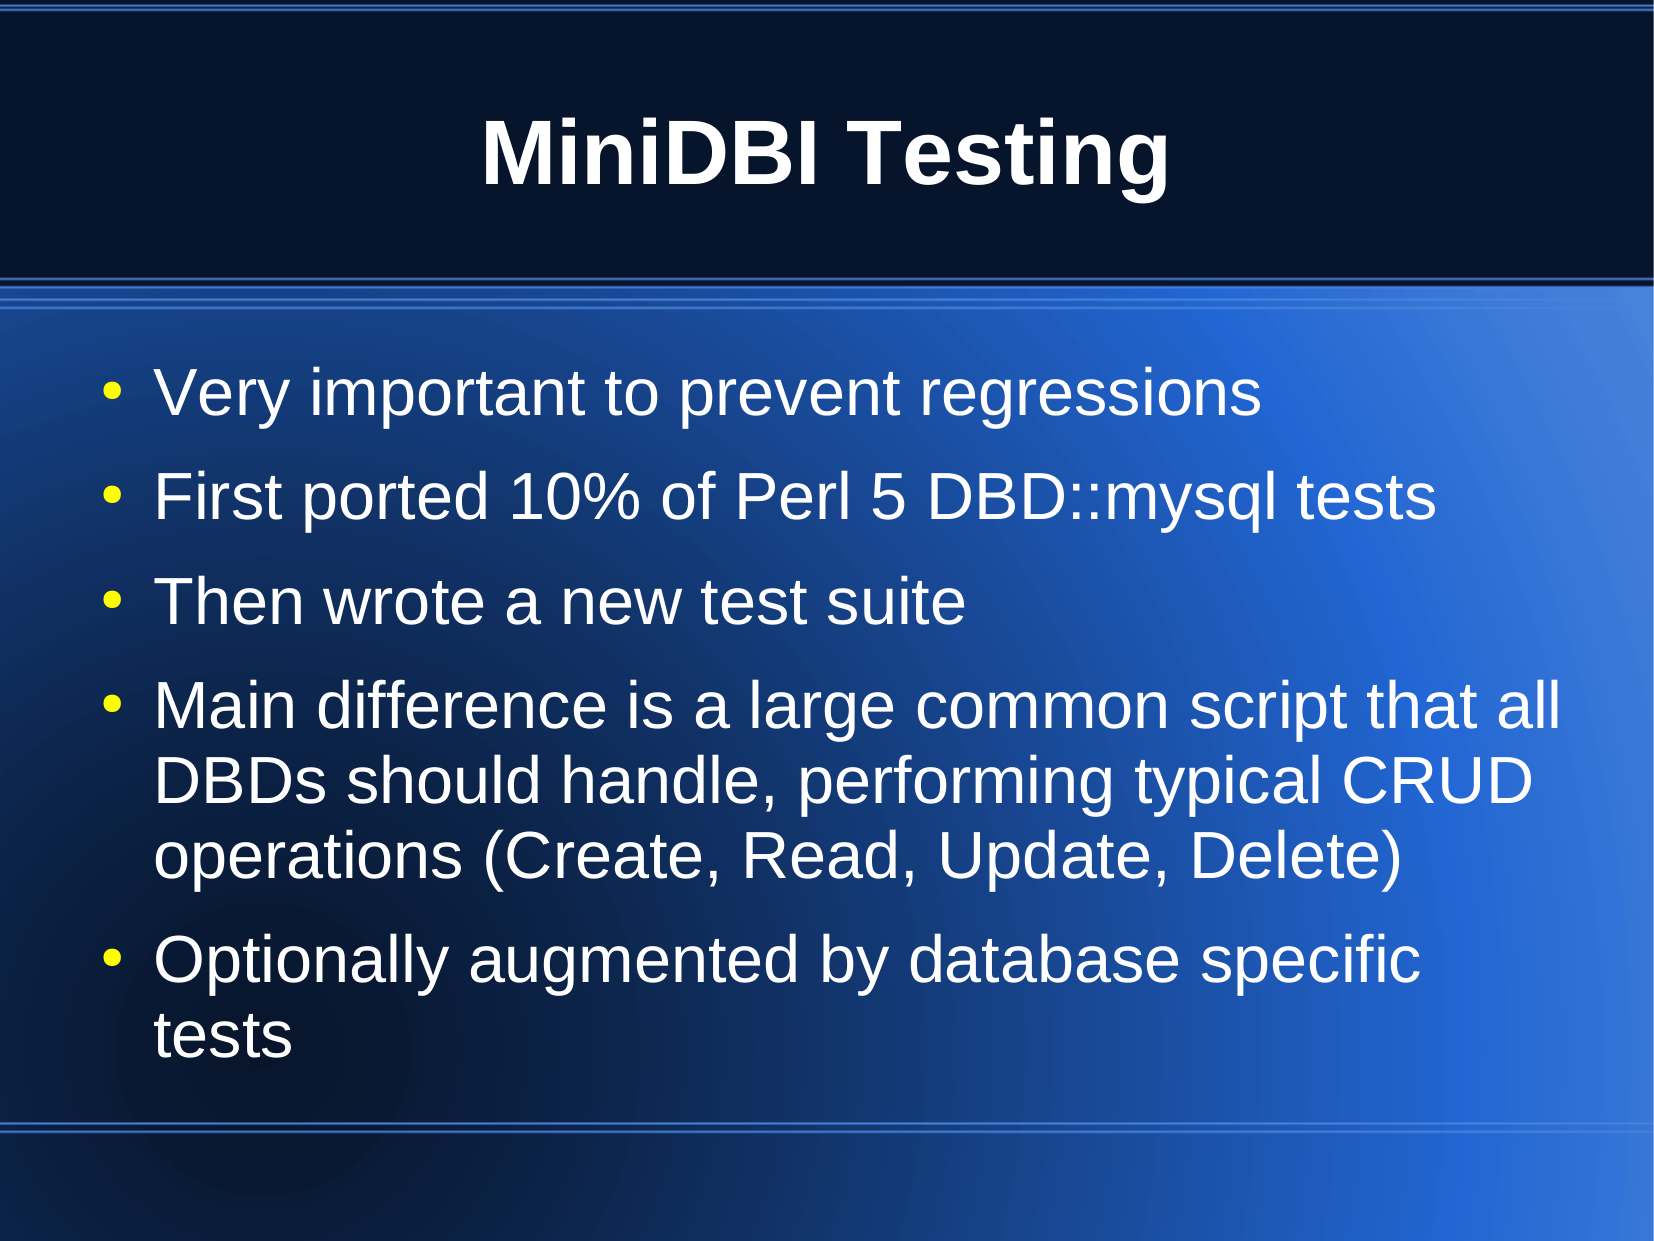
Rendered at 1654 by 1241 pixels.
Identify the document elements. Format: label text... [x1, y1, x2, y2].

title MiniDBI Testing [82, 56, 1571, 250]
picture [0, 0, 1654, 1241]
list Very important to prevent regressions First ported 10% of Perl 5 DBD::mysql tests Then wrote a new test suite Main difference is a large common script that all DBDs should handle, performing typical CRUD operations (Create, Read, Update, Delete) Optionally augmented by database specific tests [82, 355, 1571, 1159]
